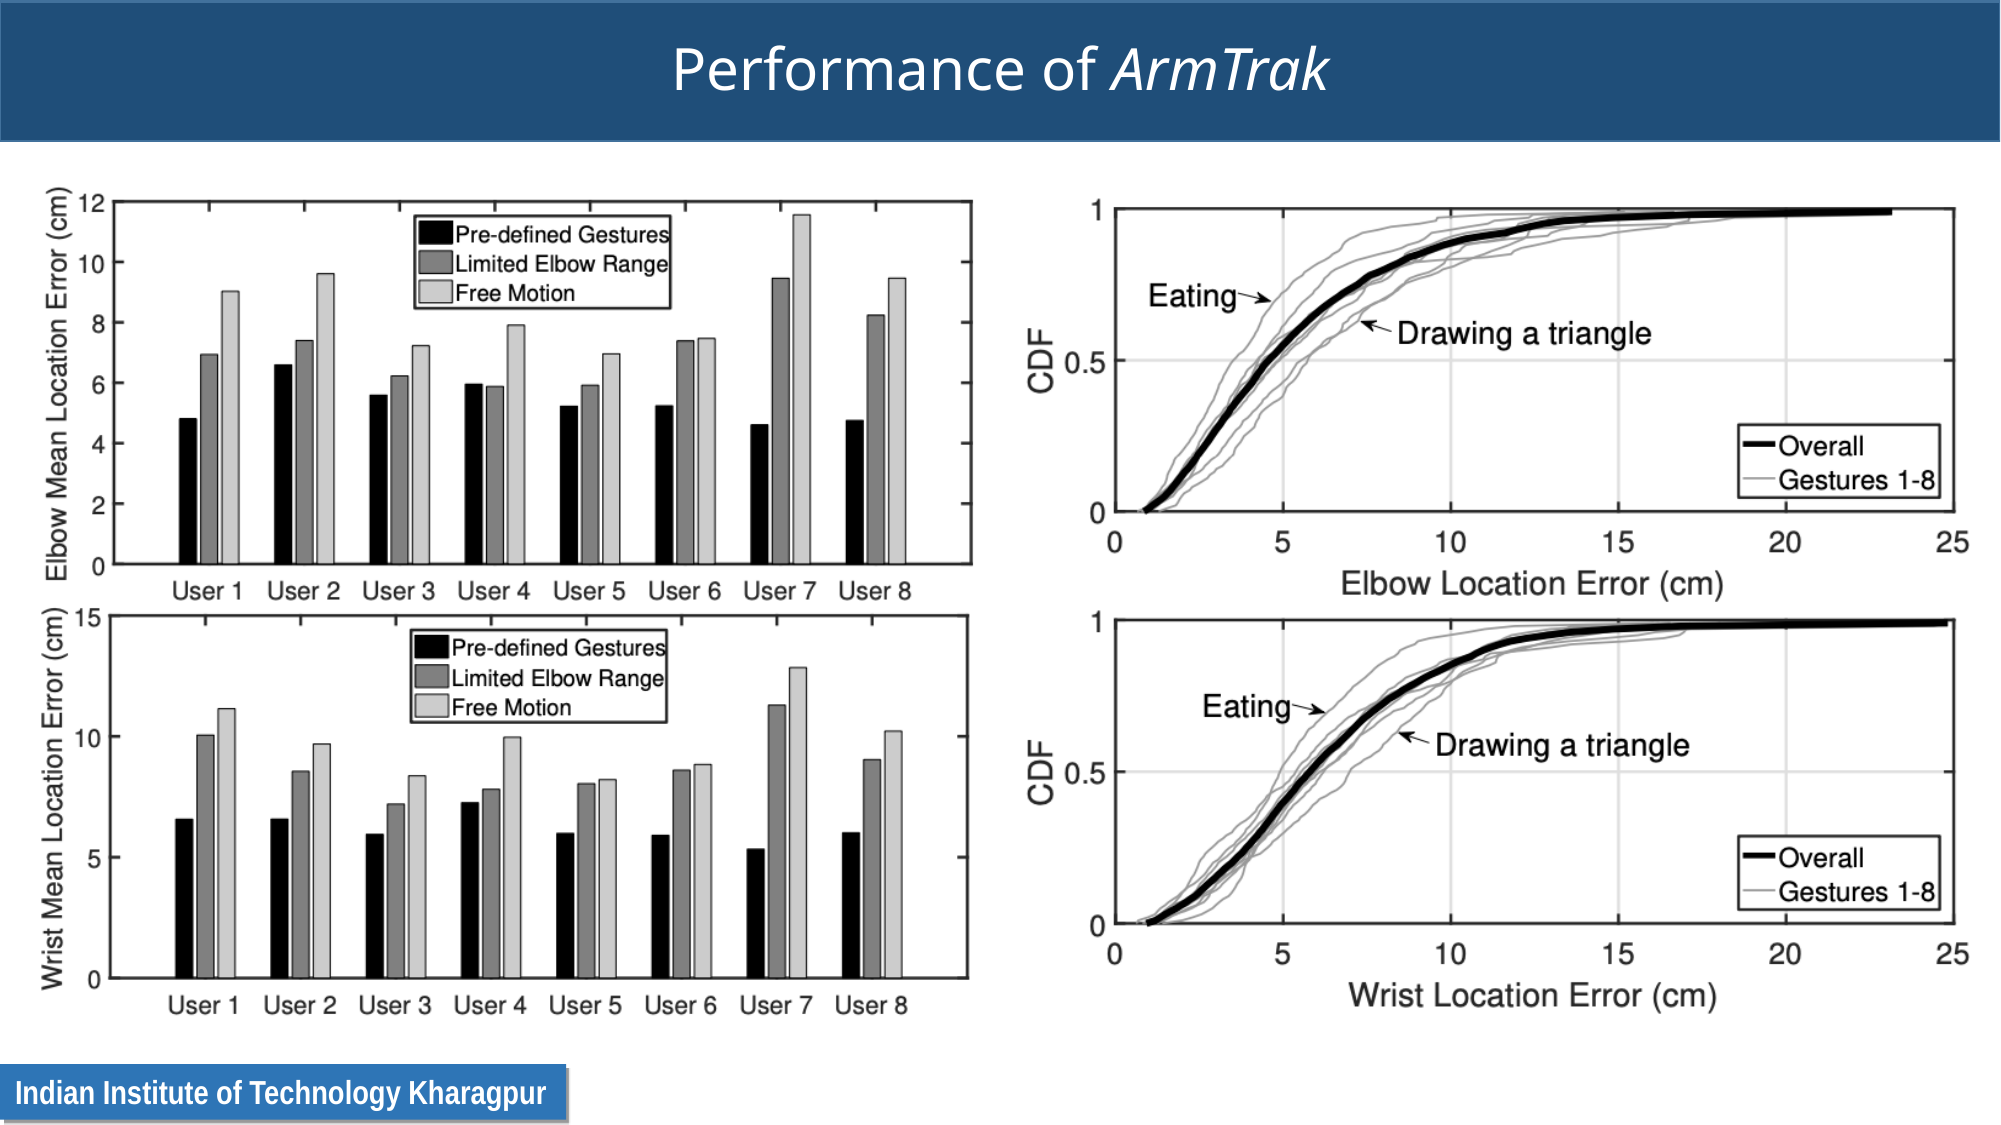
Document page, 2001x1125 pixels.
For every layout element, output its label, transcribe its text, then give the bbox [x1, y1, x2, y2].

picture [0, 166, 2000, 1055]
title Performance of ArmTrak [0, 1, 2000, 141]
